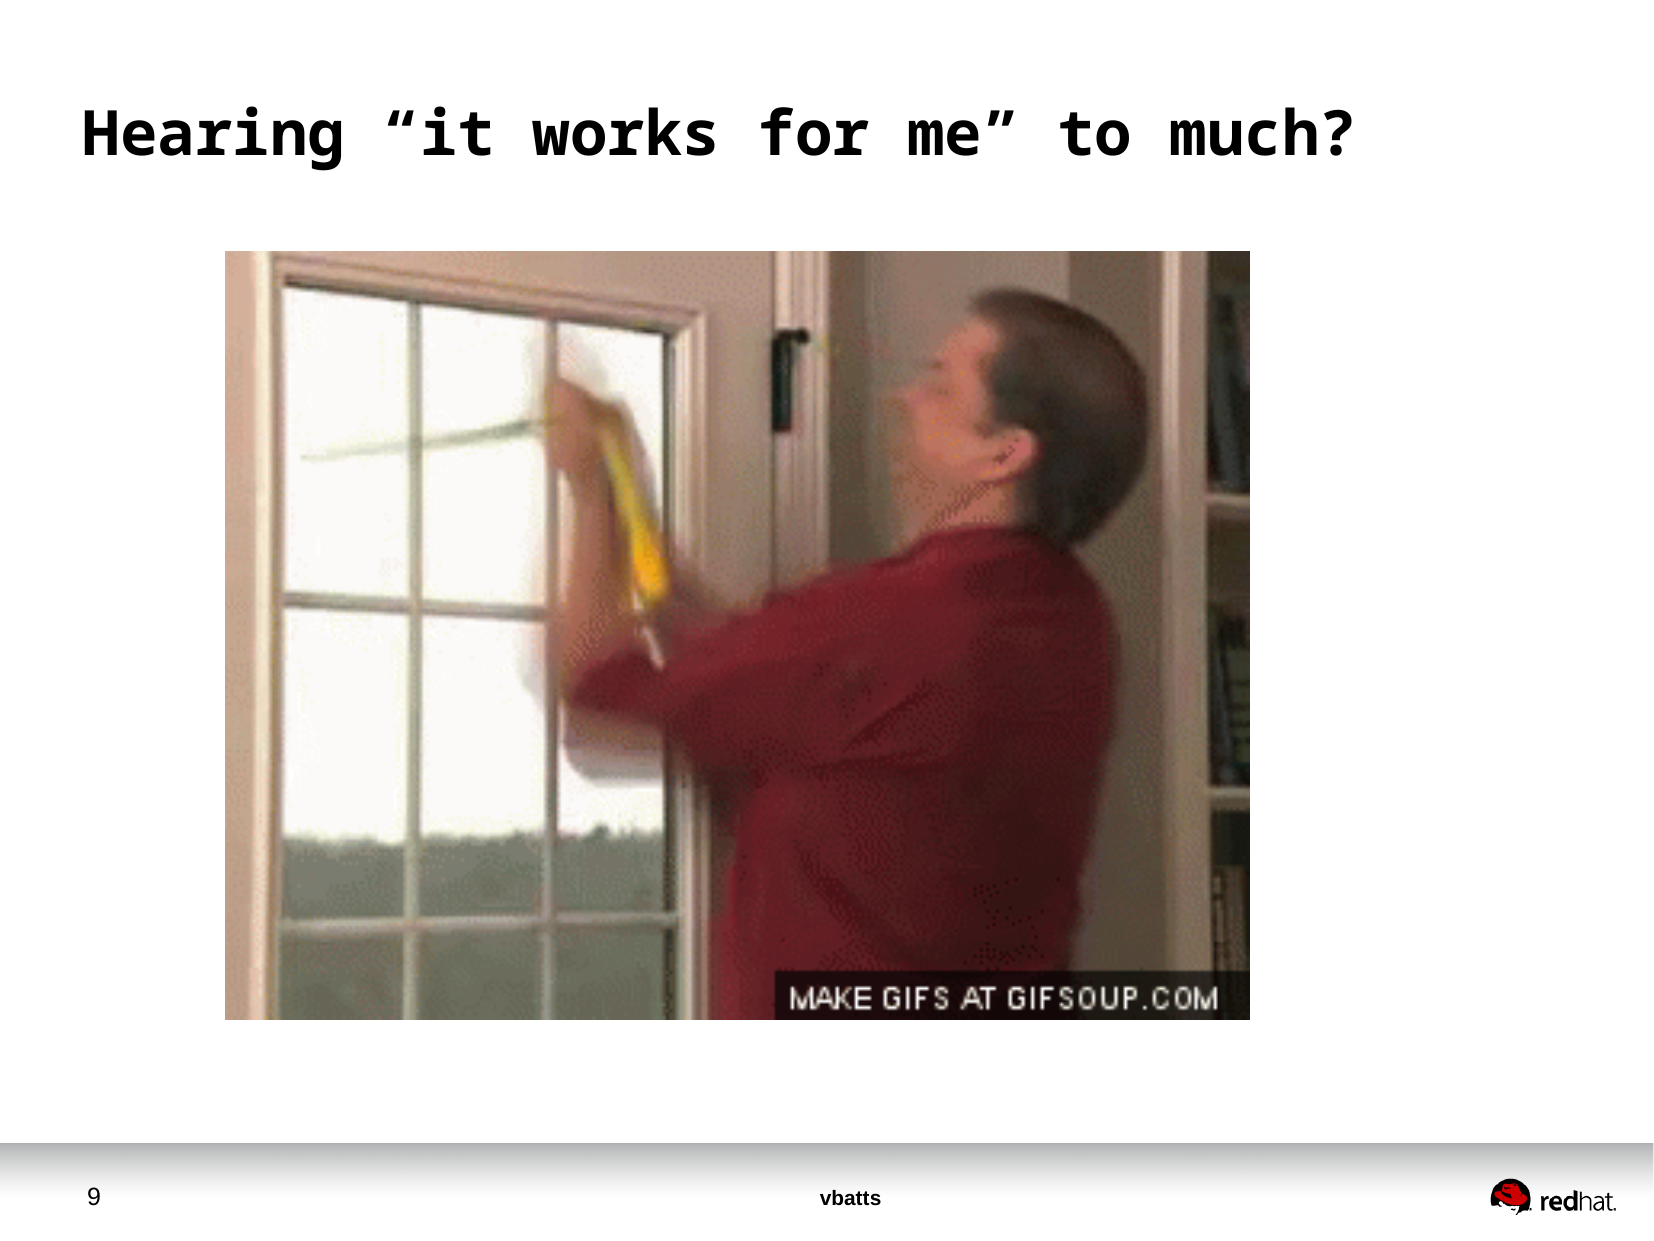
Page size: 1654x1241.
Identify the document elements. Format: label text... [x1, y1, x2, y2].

picture [0, 1143, 1654, 1241]
picture [225, 251, 1250, 1021]
title Hearing “it works for me” to much? [82, 37, 1571, 226]
